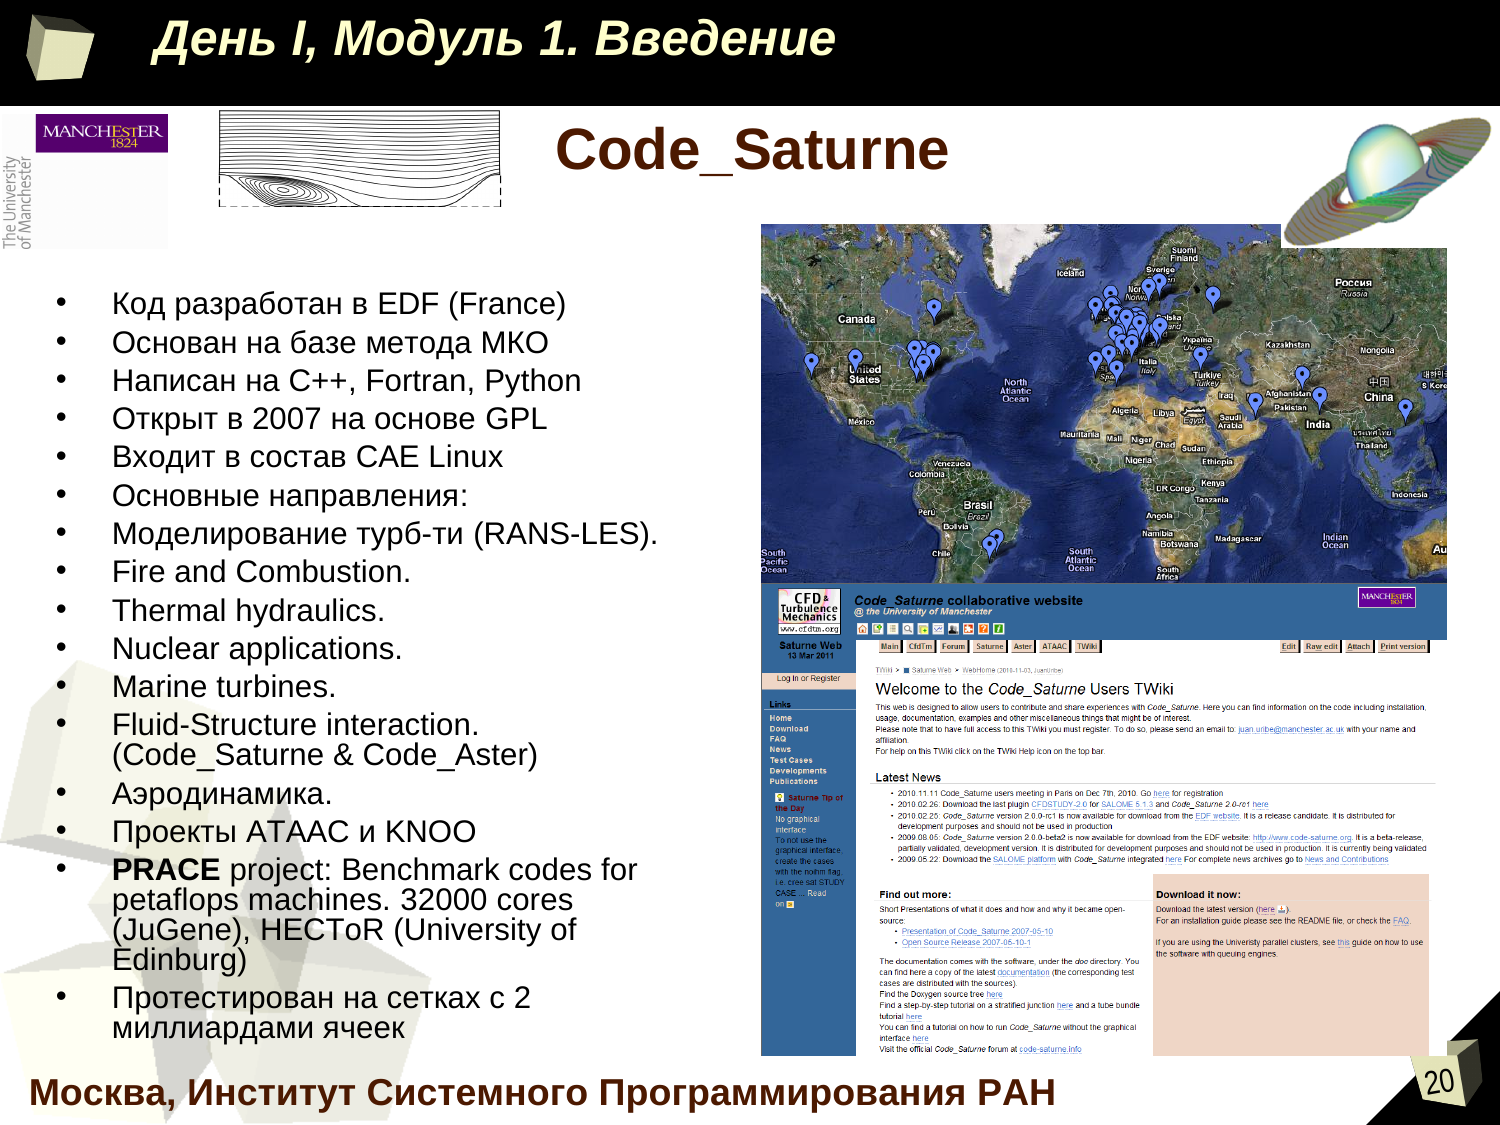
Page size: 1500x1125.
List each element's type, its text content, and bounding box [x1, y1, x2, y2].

picture [2, 114, 168, 249]
picture [0, 659, 433, 1125]
text_box Code_Saturne [5, 103, 1500, 189]
picture [761, 112, 1492, 1056]
list Код разработан в EDF (France) Основан на базе метода МКО Написан на С++, Fortran, Python Открыт в 2007 на основе GPL Входит в состав CAE Linux Основные направления: Моделирование турб-ти (RANS-LES). Fire and Combustion. Thermal hydraulics. Nuclear applications. Marine turbines. Fluid-Structure interaction. (Code_Saturne & Code_Aster) Аэродинамика. Проекты ATAAC и KNOO PRACE project: Benchmark codes for petaflops machines. 32000 cores (JuGene), HECToR (University of Edinburg) Протестирован на сетках с 2 миллиардами ячеек [41, 237, 705, 1124]
picture [218, 189, 502, 207]
